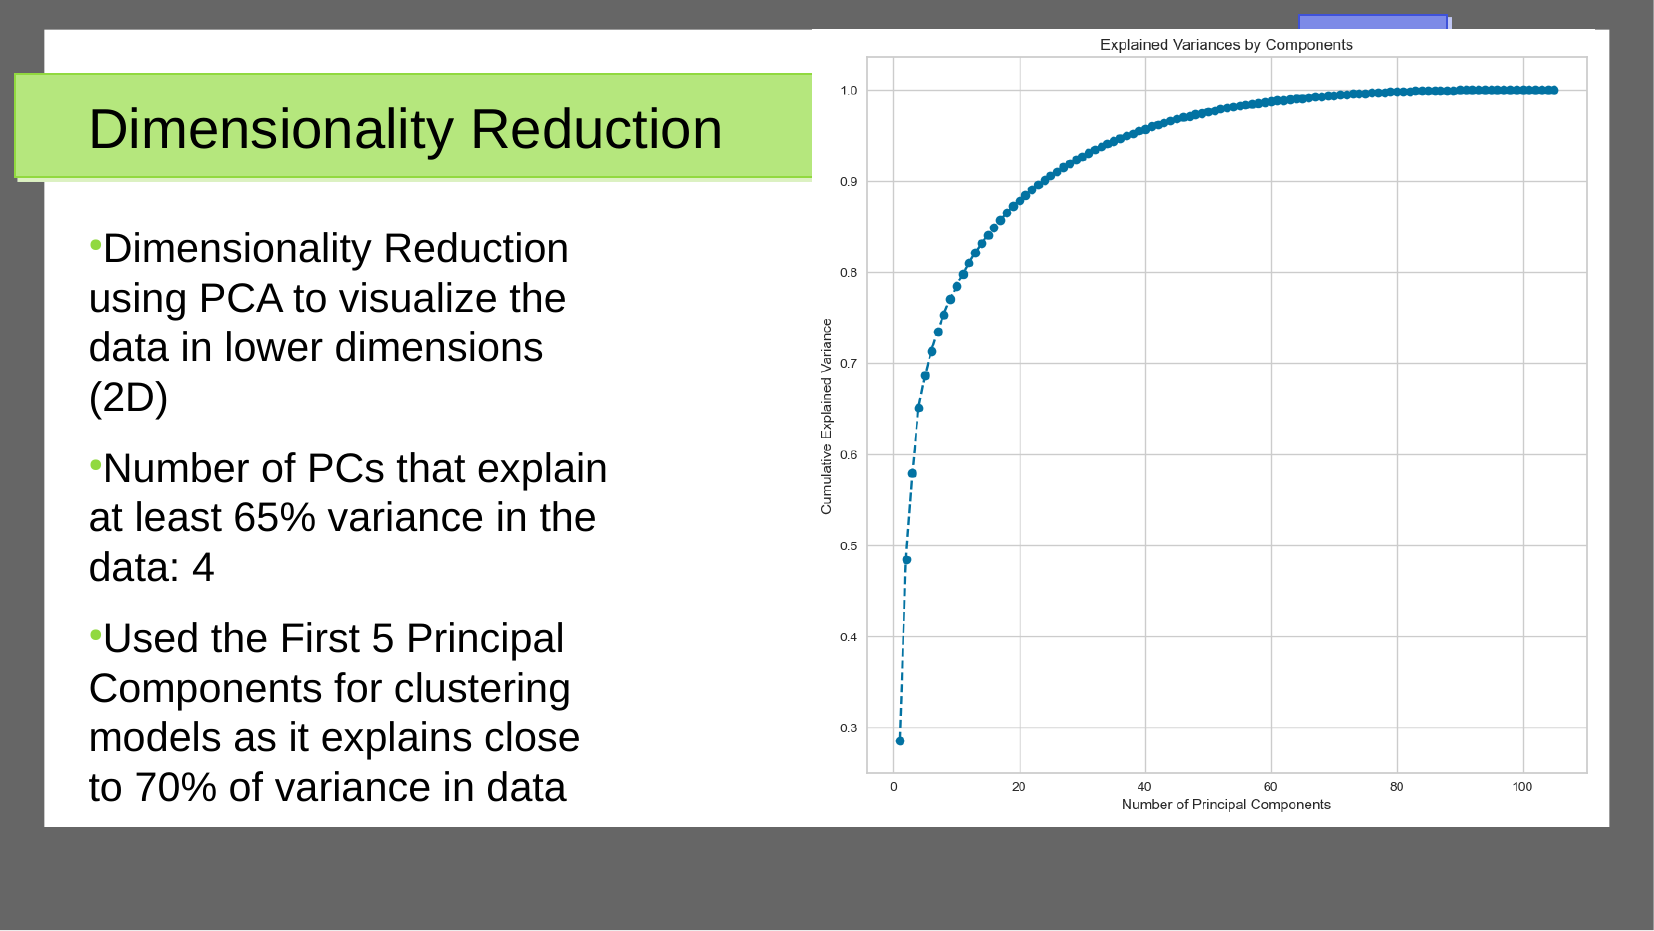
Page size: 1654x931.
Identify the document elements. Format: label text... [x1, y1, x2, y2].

list Dimensionality Reduction using PCA to visualize the data in lower dimensions (2D) Number of PCs that explain at least 65% variance in the data: 4 Used the First 5 Principal Components for clustering models as it explains close to 70% of variance in data [88, 221, 621, 813]
title Dimensionality Reduction [88, 73, 812, 178]
picture [812, 29, 1595, 820]
